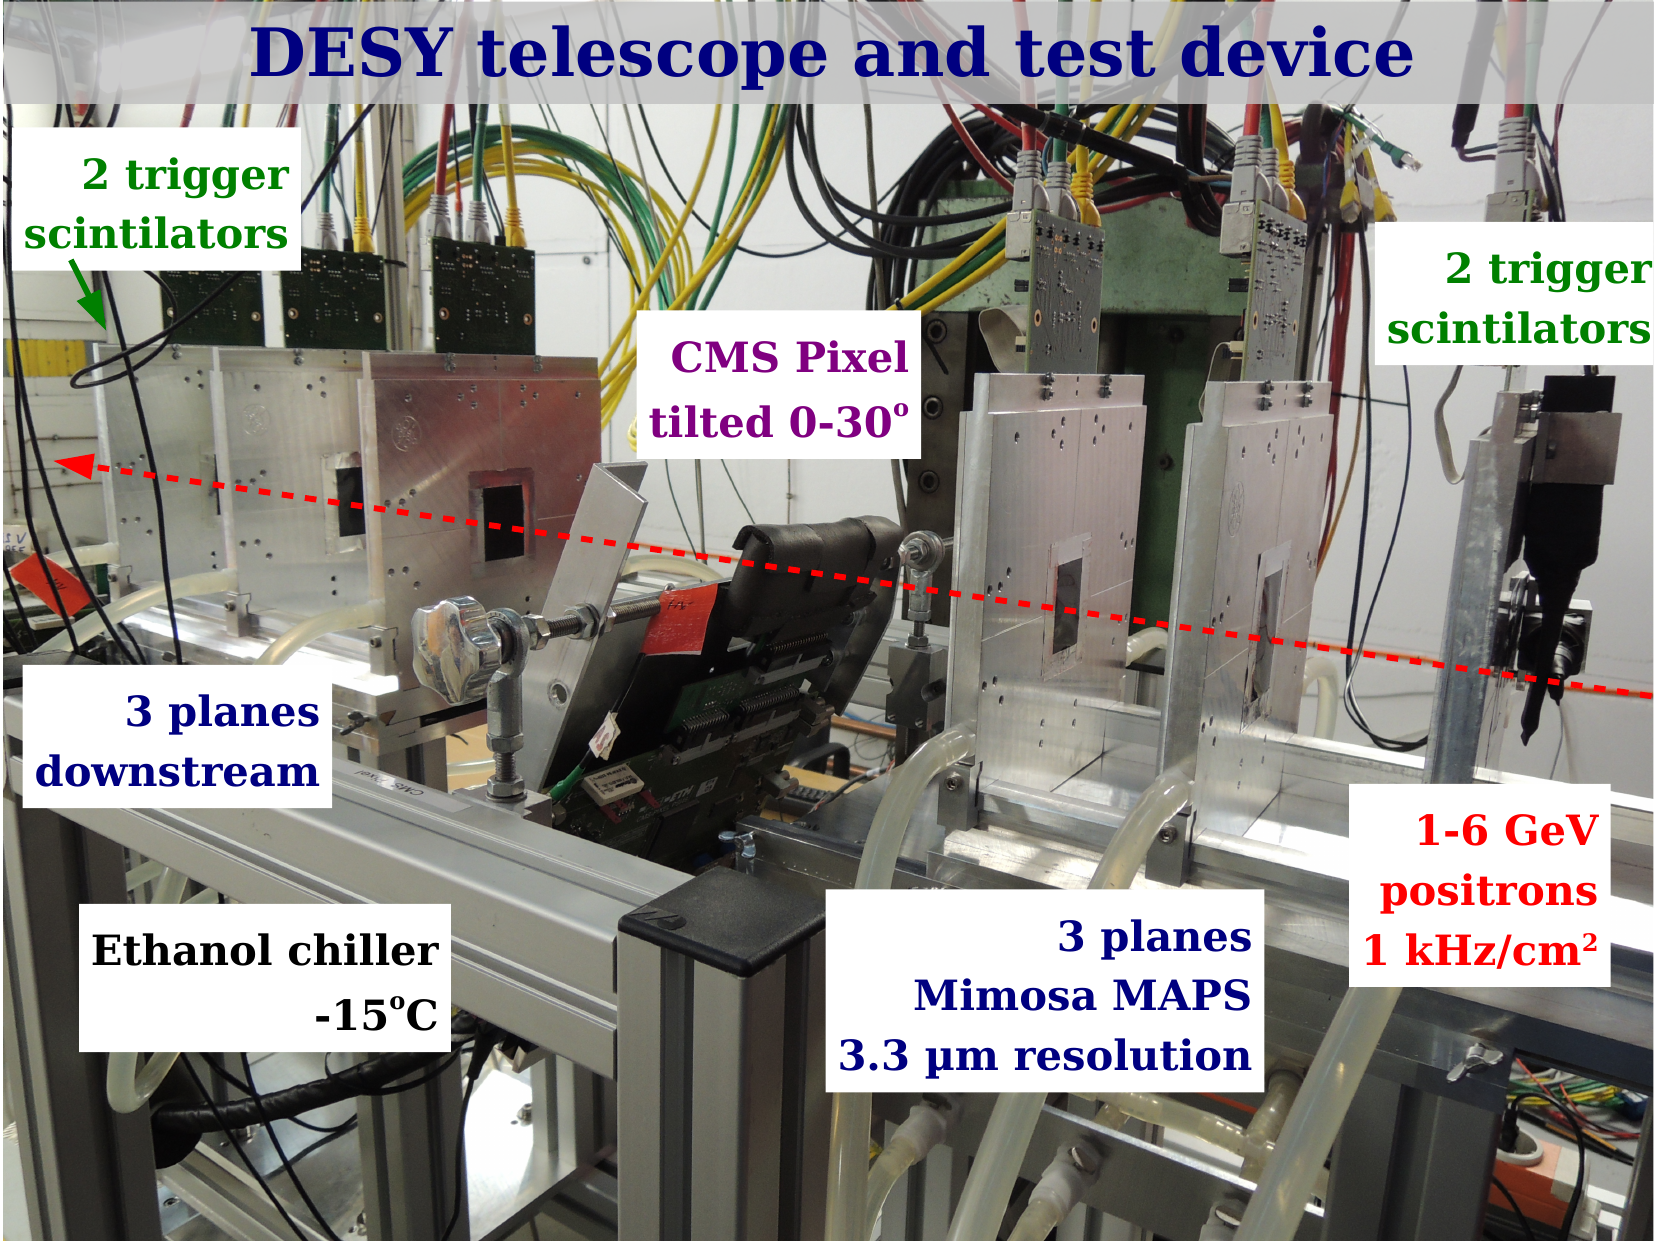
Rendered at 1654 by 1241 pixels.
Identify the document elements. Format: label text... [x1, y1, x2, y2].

text_box Ethanol chiller -15oC [79, 903, 451, 1042]
text_box 2 trigger scintilators [1374, 221, 1654, 355]
text_box CMS Pixel tilted 0-30o [636, 310, 922, 449]
text_box 3 planes downstream [22, 664, 333, 798]
text_box 3 planes Mimosa MAPS 3.3 µm resolution [825, 889, 1265, 1082]
picture [3, 104, 1654, 1241]
text_box 2 trigger scintilators [11, 127, 301, 260]
text_box 1-6 GeV positrons 1 kHz/cm2 [1349, 783, 1611, 978]
title DESY telescope and test device [3, 1, 1654, 104]
